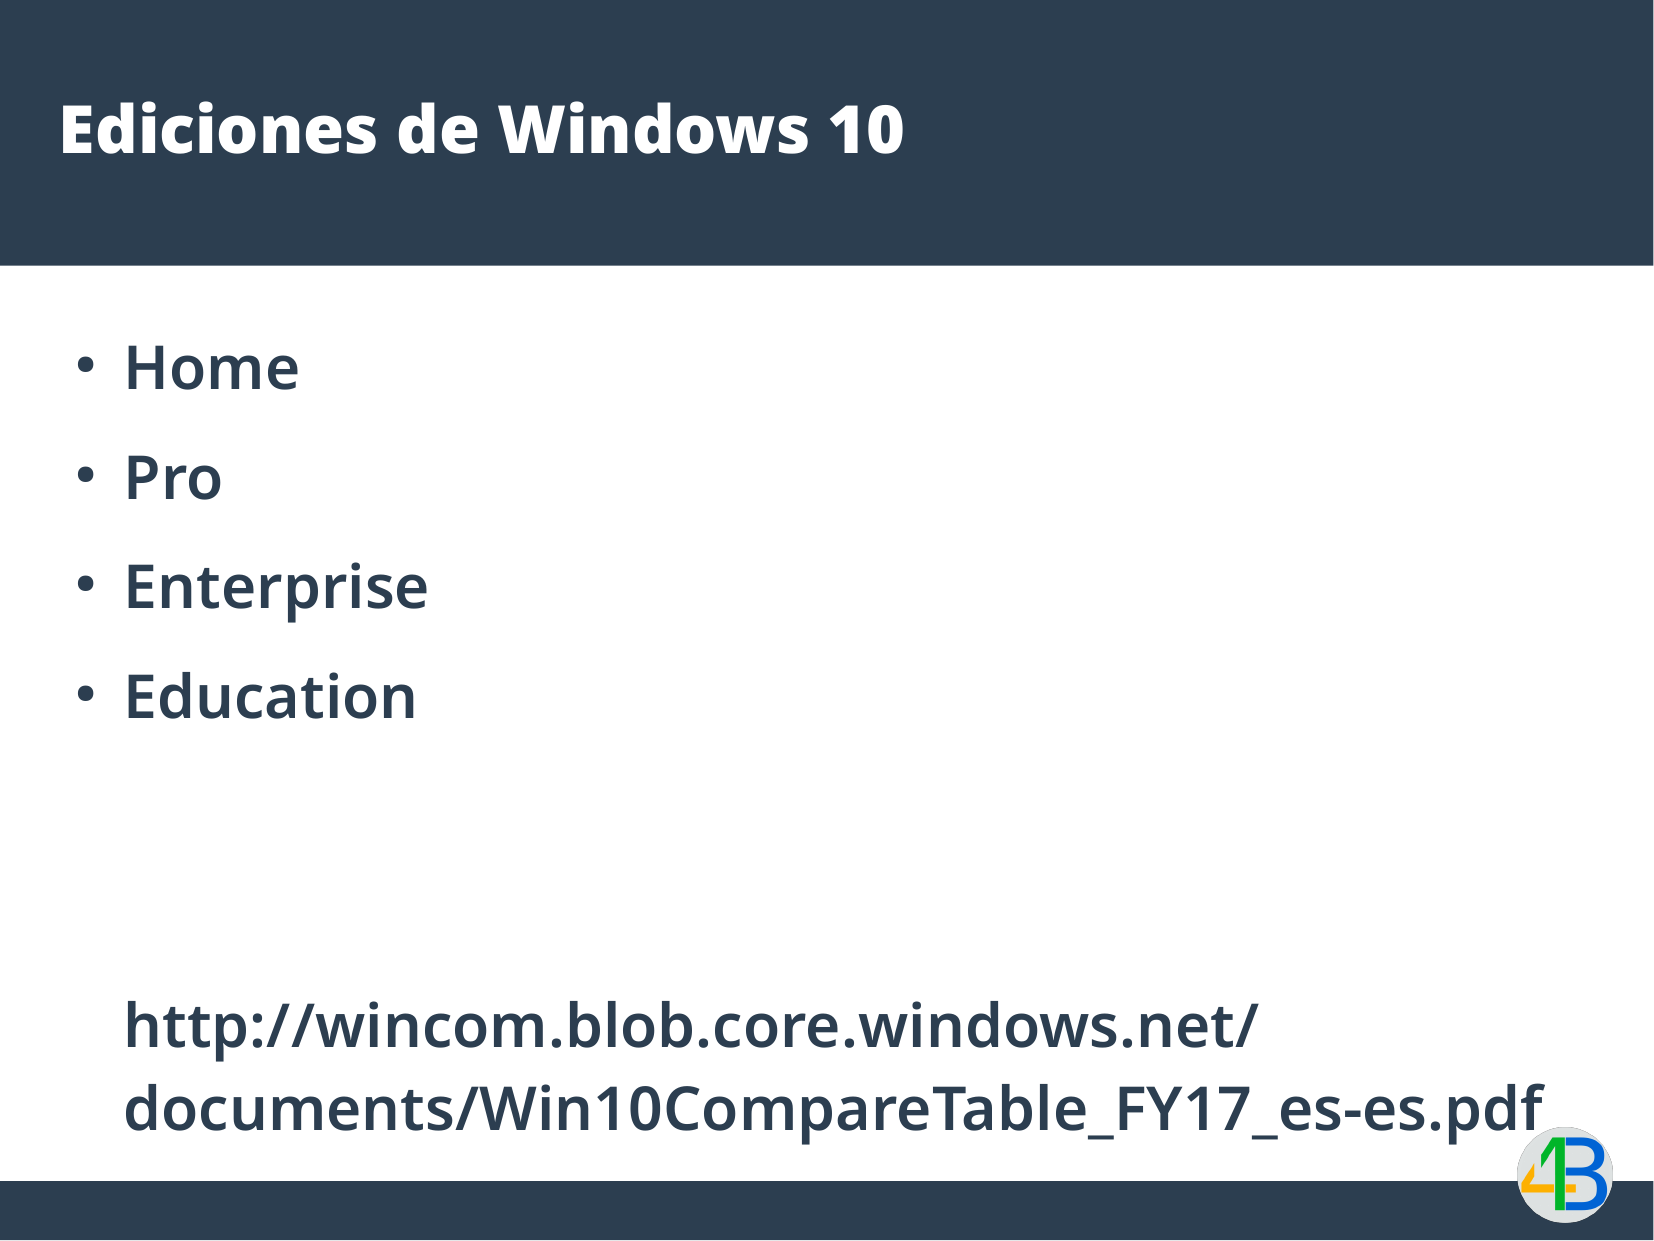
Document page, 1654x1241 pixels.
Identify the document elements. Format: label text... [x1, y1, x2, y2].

picture [1517, 1127, 1613, 1223]
title Ediciones de Windows 10 [59, 49, 1595, 207]
list Home Pro Enterprise Education http://wincom.blob.core.windows.net/documents/Win10CompareTable_FY17_es-es.pdf [59, 324, 1595, 1152]
